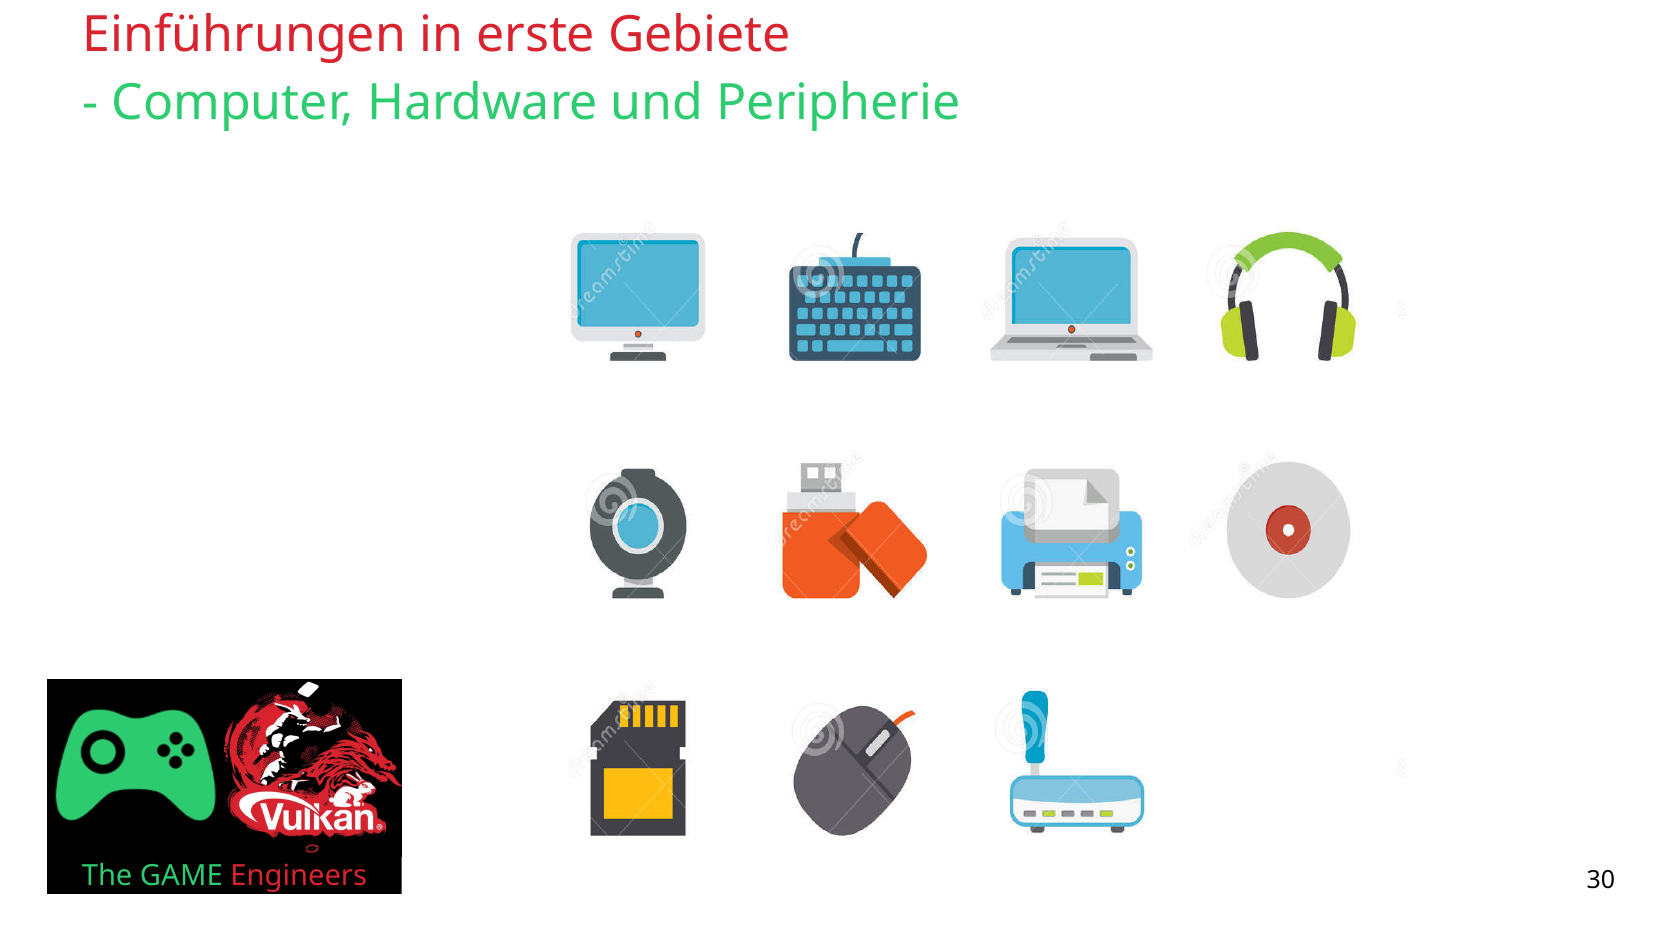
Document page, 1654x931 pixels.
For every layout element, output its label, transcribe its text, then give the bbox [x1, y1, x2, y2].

picture [47, 679, 402, 857]
picture [508, 141, 1406, 876]
title Einführungen in erste Gebiete - Computer, Hardware und Peripherie [82, 7, 1571, 125]
